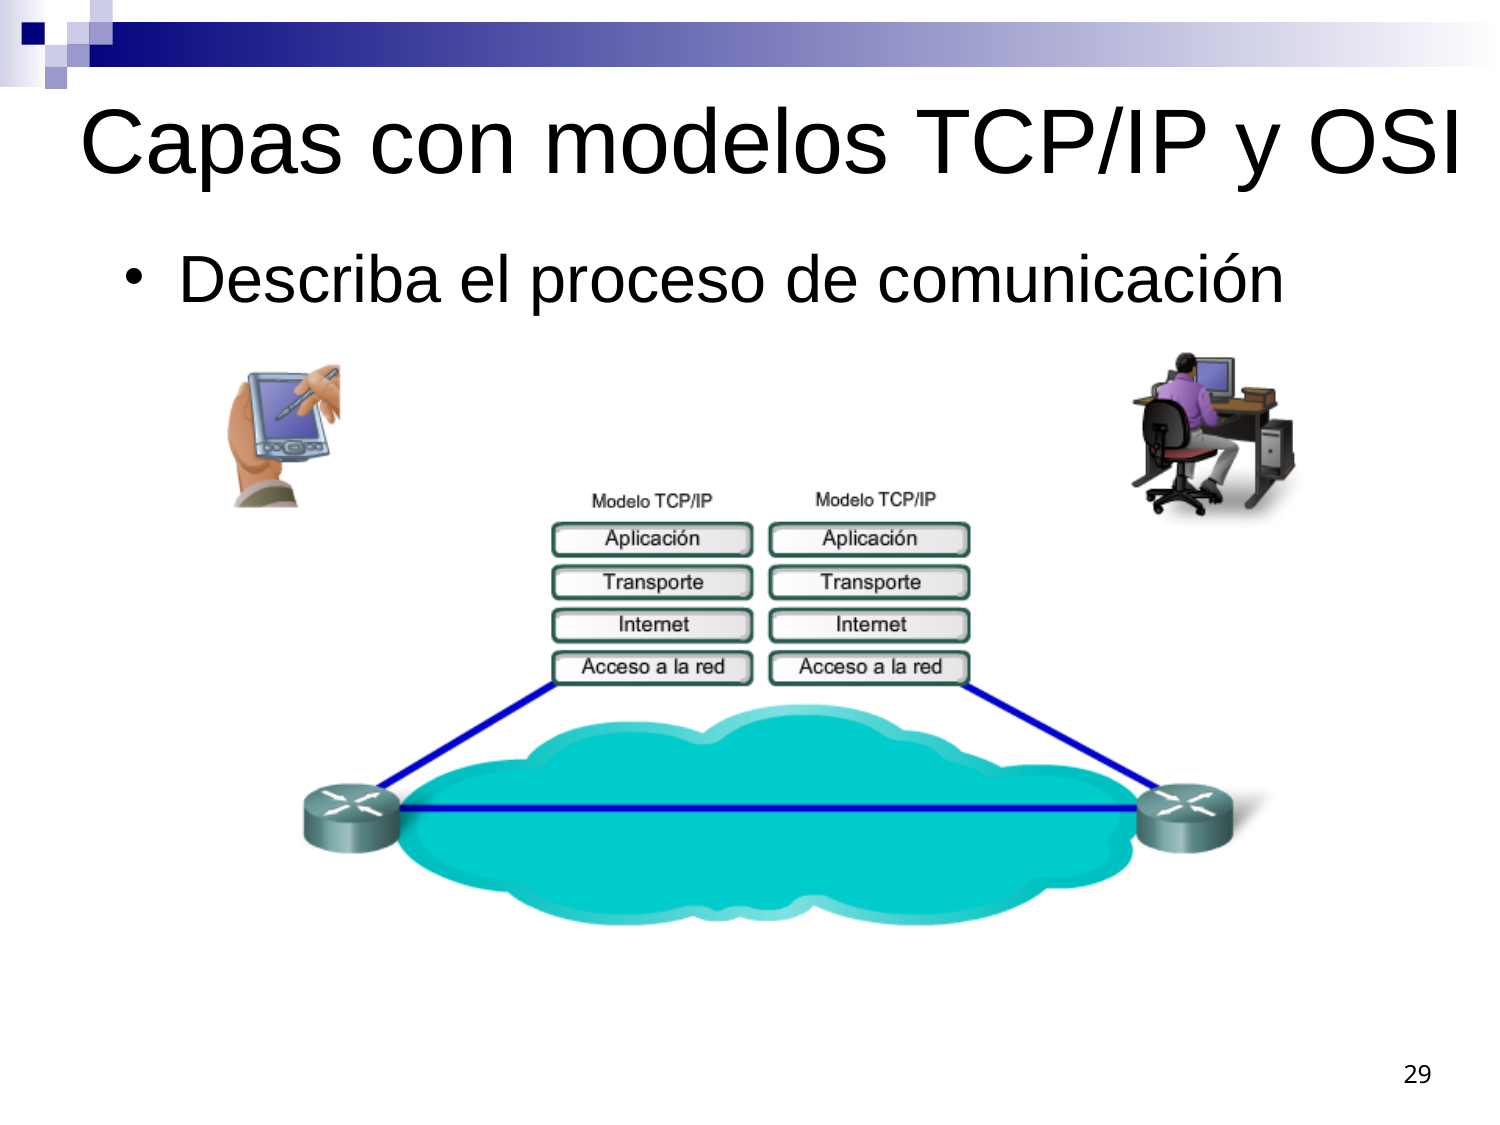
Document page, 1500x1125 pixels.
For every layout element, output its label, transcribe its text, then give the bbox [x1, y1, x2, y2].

picture [209, 342, 1304, 940]
text_box Describa el proceso de comunicación [107, 228, 1411, 1062]
text_box Capas con modelos TCP/IP y OSI [64, 19, 1490, 255]
text_box <número> [1074, 1025, 1447, 1101]
